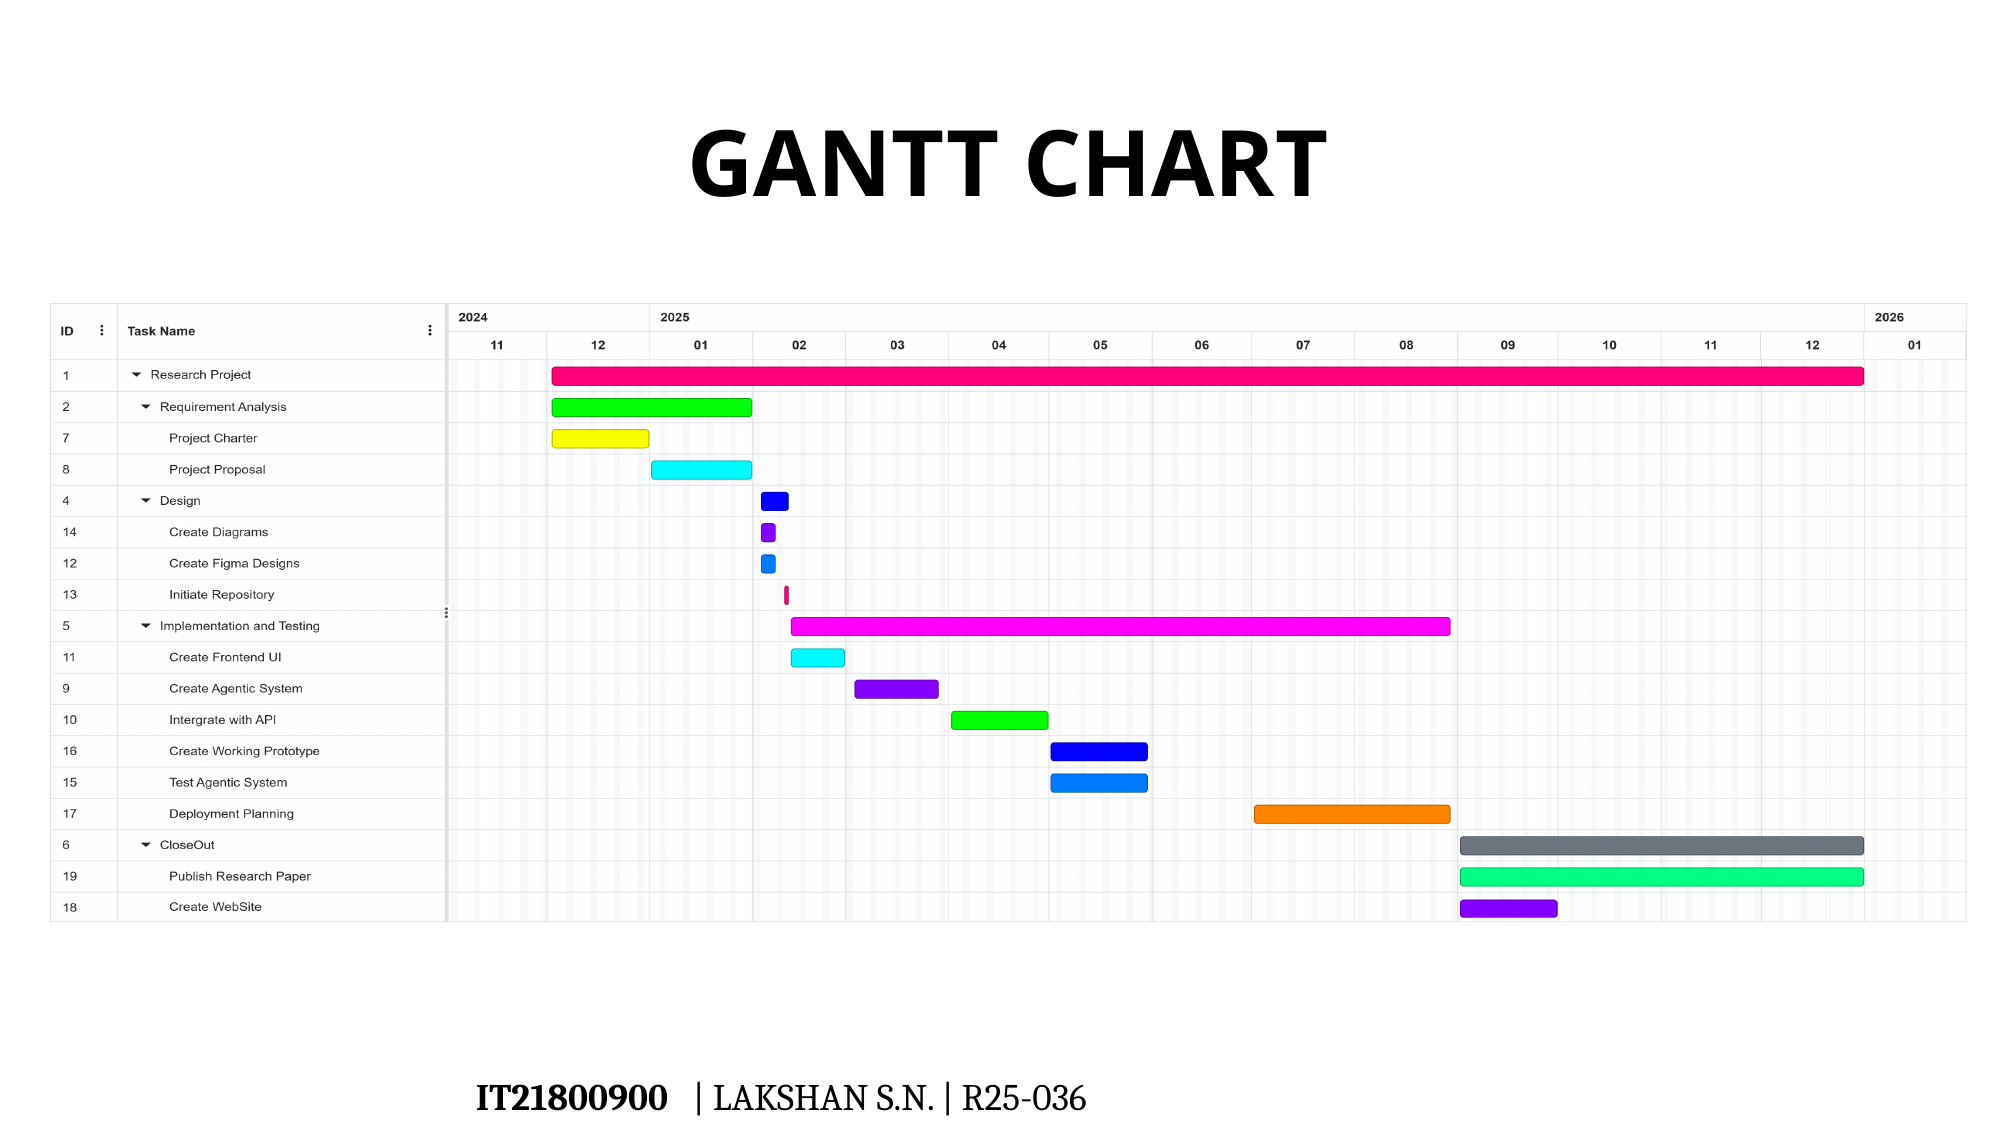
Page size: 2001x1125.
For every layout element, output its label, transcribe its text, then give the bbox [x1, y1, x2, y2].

title GANTT CHART [50, 94, 1967, 225]
picture [50, 303, 1967, 922]
text_box IT21800900 | LAKSHAN S.N. | R25-036 [461, 1066, 1579, 1125]
